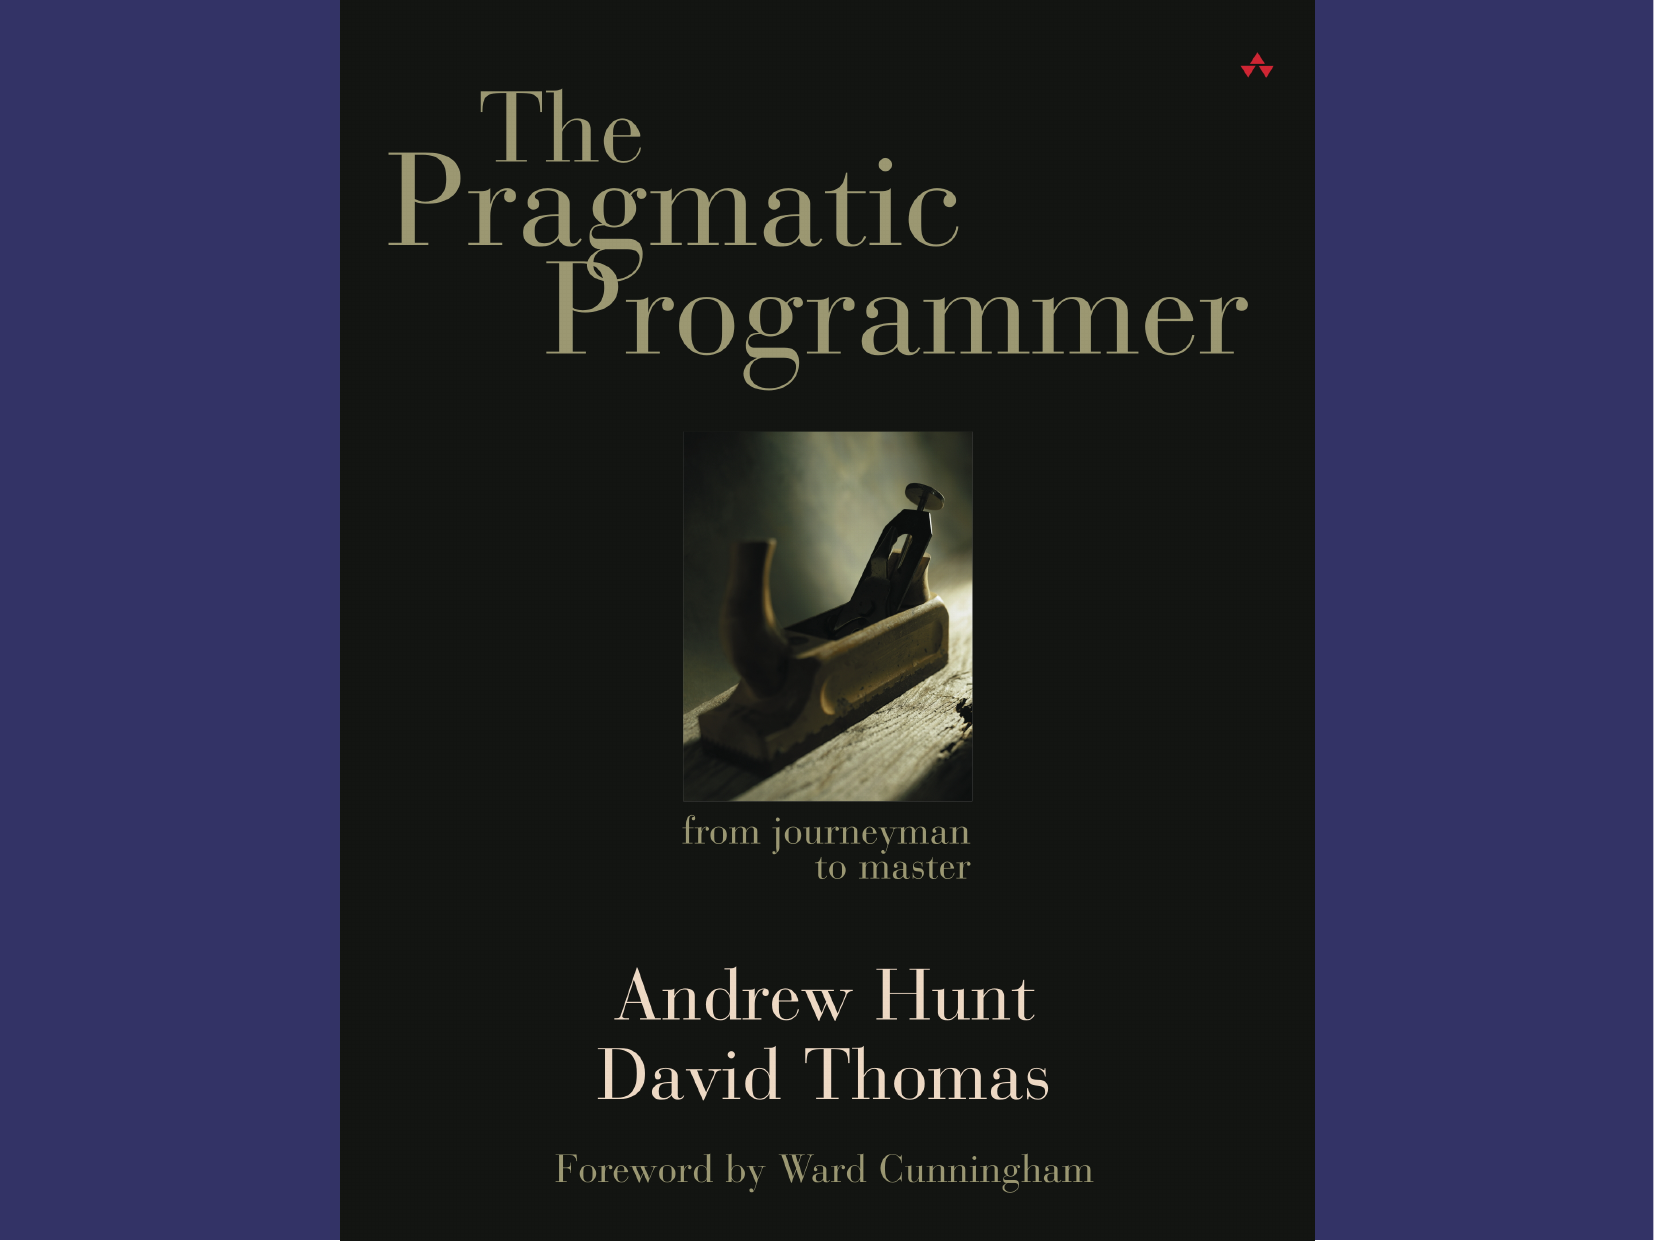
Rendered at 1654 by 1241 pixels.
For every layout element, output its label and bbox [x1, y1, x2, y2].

picture [340, 0, 1315, 1241]
